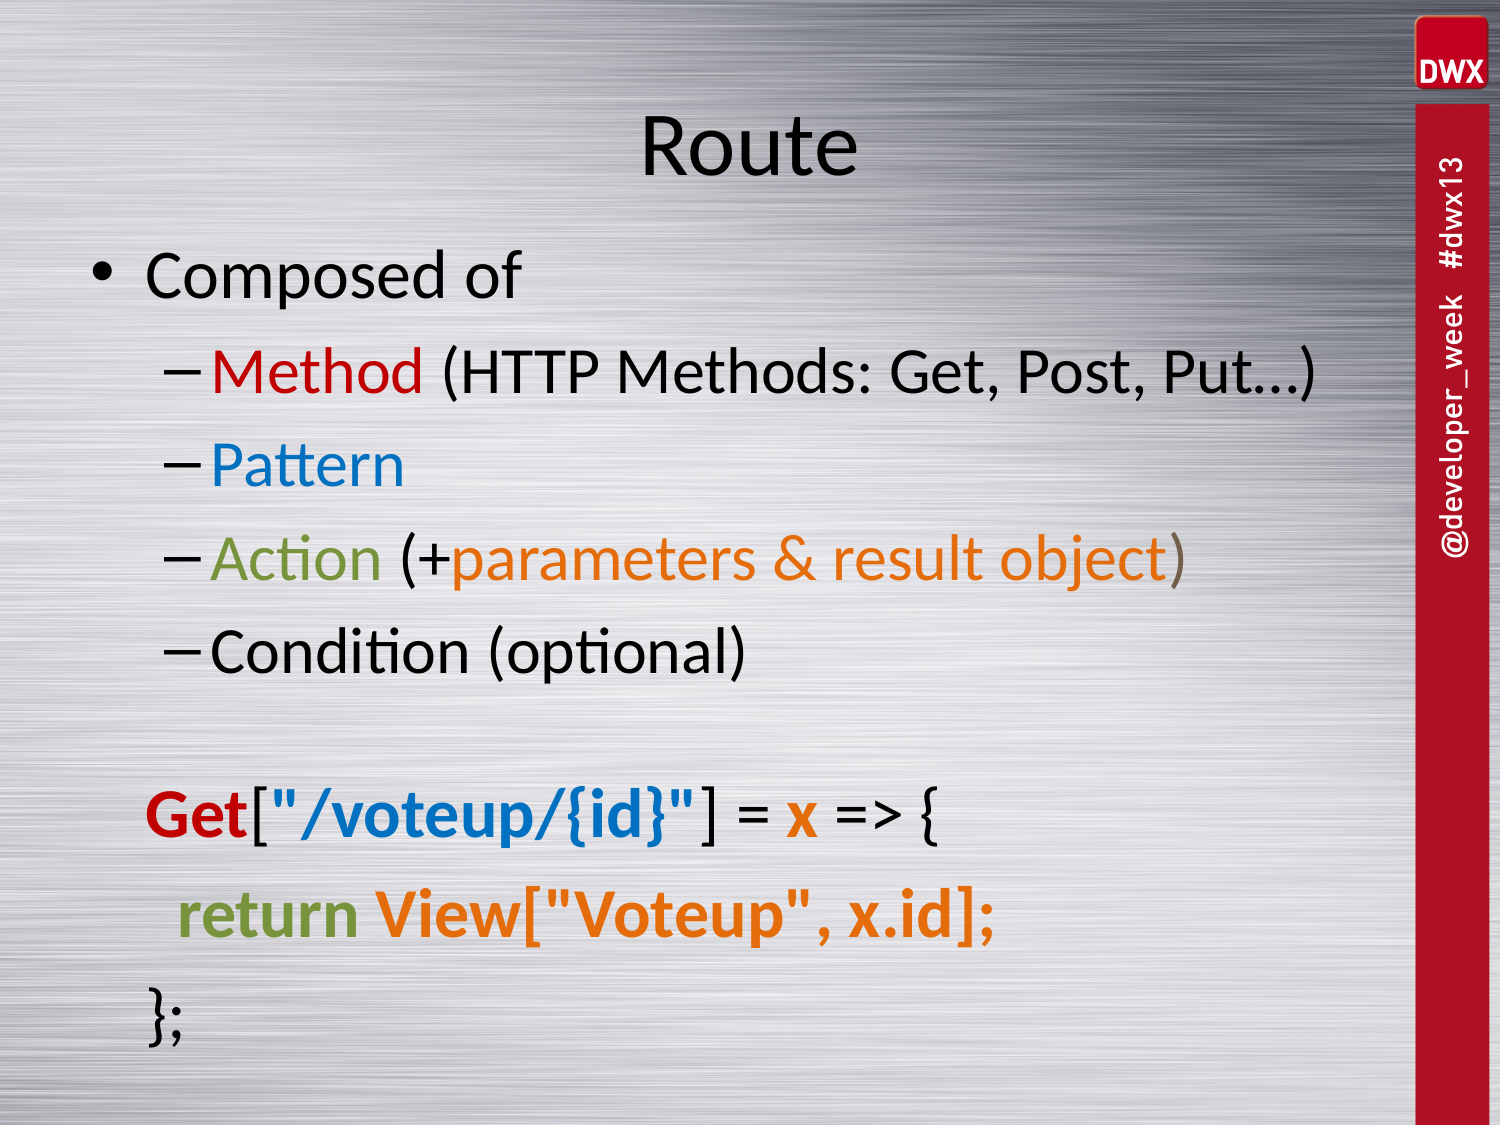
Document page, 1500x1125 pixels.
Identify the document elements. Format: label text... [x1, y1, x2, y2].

list Composed of Method (HTTP Methods: Get, Post, Put…) Pattern Action (+parameters & result object) Condition (optional) Get["/voteup/{id}"] = x => { return View["Voteup", x.id]; }; [75, 221, 1426, 1069]
picture [0, 0, 1500, 1125]
title Route [75, 45, 1426, 221]
